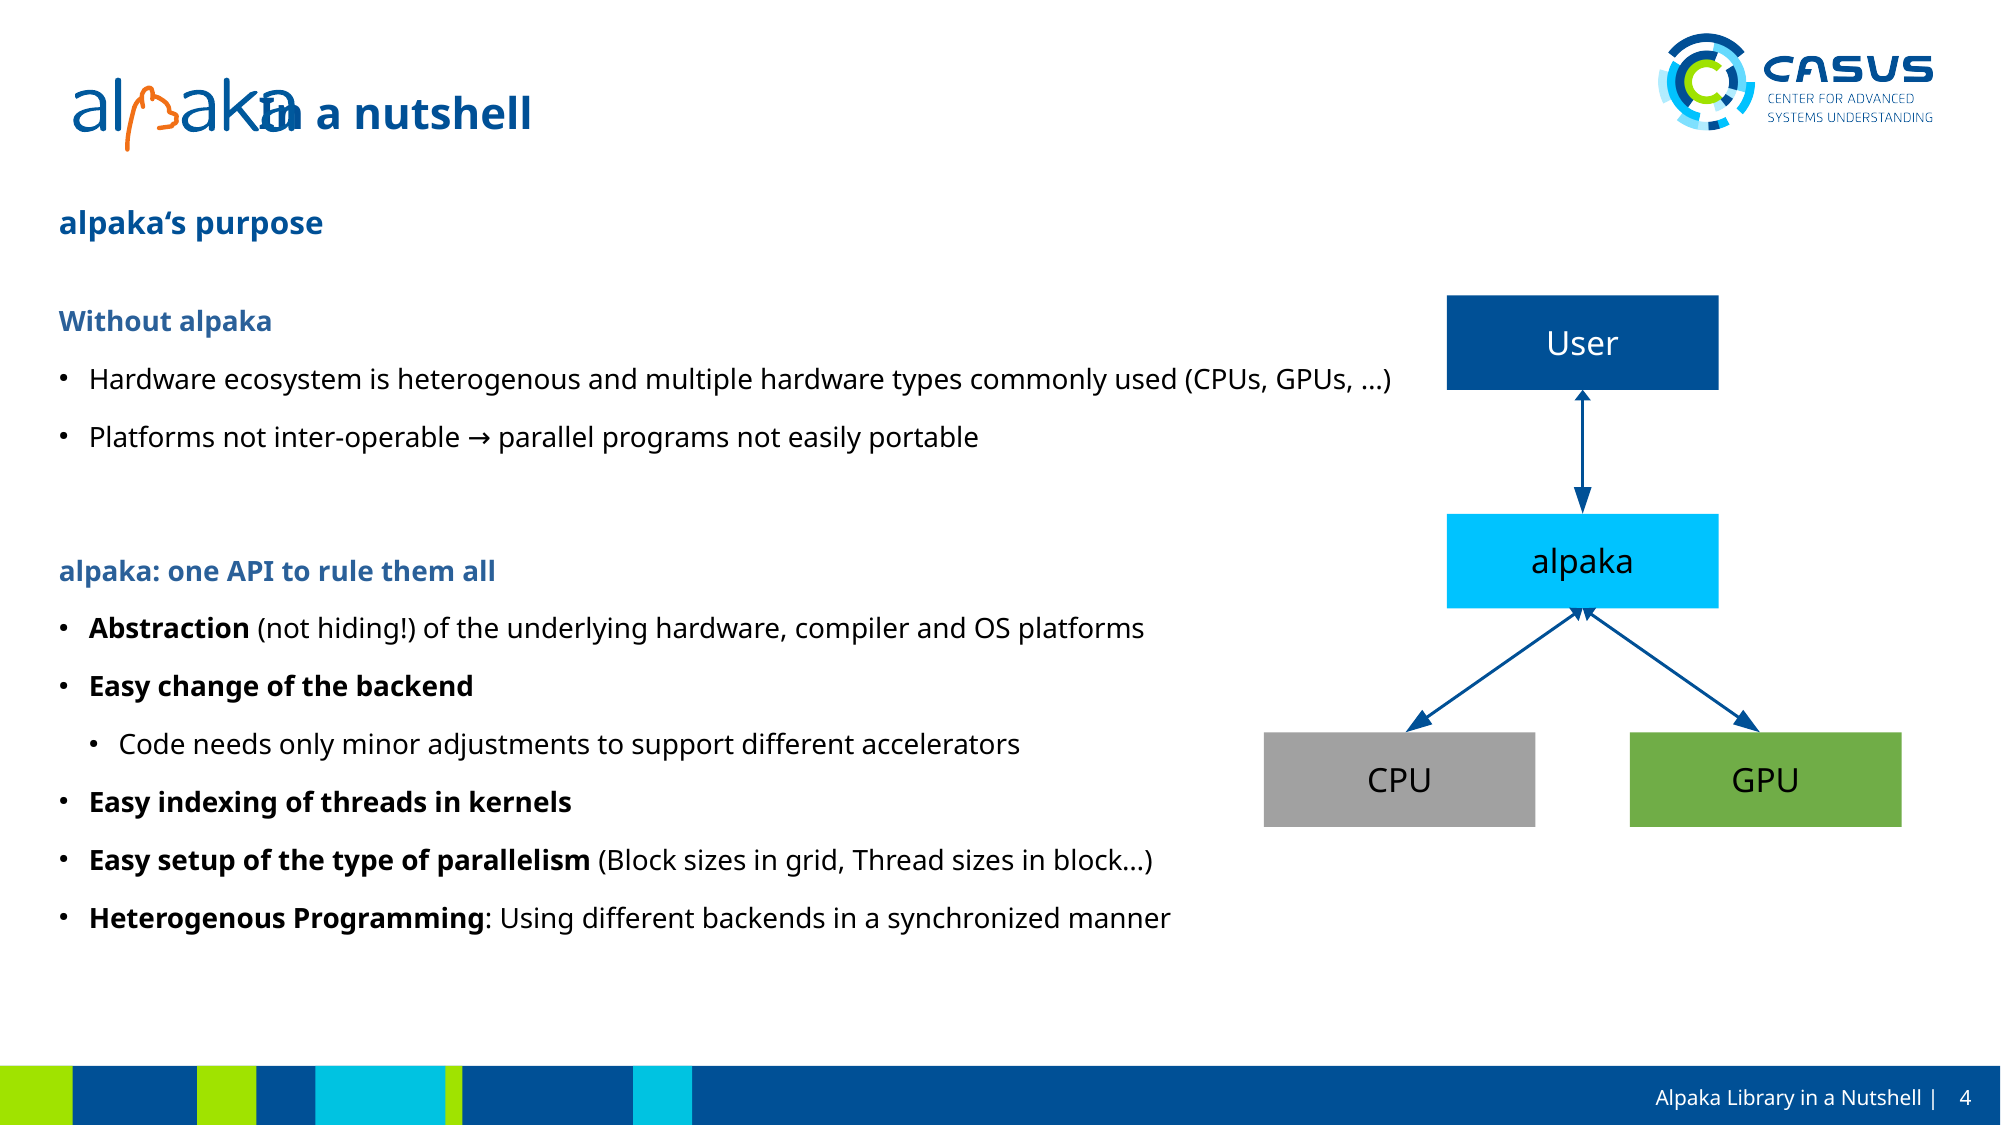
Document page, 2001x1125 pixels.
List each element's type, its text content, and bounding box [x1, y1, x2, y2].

list alpaka‘s purpose Without alpaka Hardware ecosystem is heterogenous and multiple hardware types commonly used (CPUs, GPUs, …) Platforms not inter-operable → parallel programs not easily portable alpaka: one API to rule them all Abstraction (not hiding!) of the underlying hardware, compiler and OS platforms Easy change of the backend Code needs only minor adjustments to support different accelerators Easy indexing of threads in kernels Easy setup of the type of parallelism (Block sizes in grid, Thread sizes in block…) Heterogenous Programming: Using different backends in a synchronized manner [59, 200, 1418, 945]
text_box alpaka [1446, 513, 1719, 609]
text_box GPU [1629, 732, 1902, 827]
text_box CPU [1263, 732, 1536, 827]
text_box User [1446, 295, 1719, 390]
title In a nutshell [296, 76, 709, 145]
picture [72, 76, 296, 153]
picture [1658, 33, 1933, 131]
